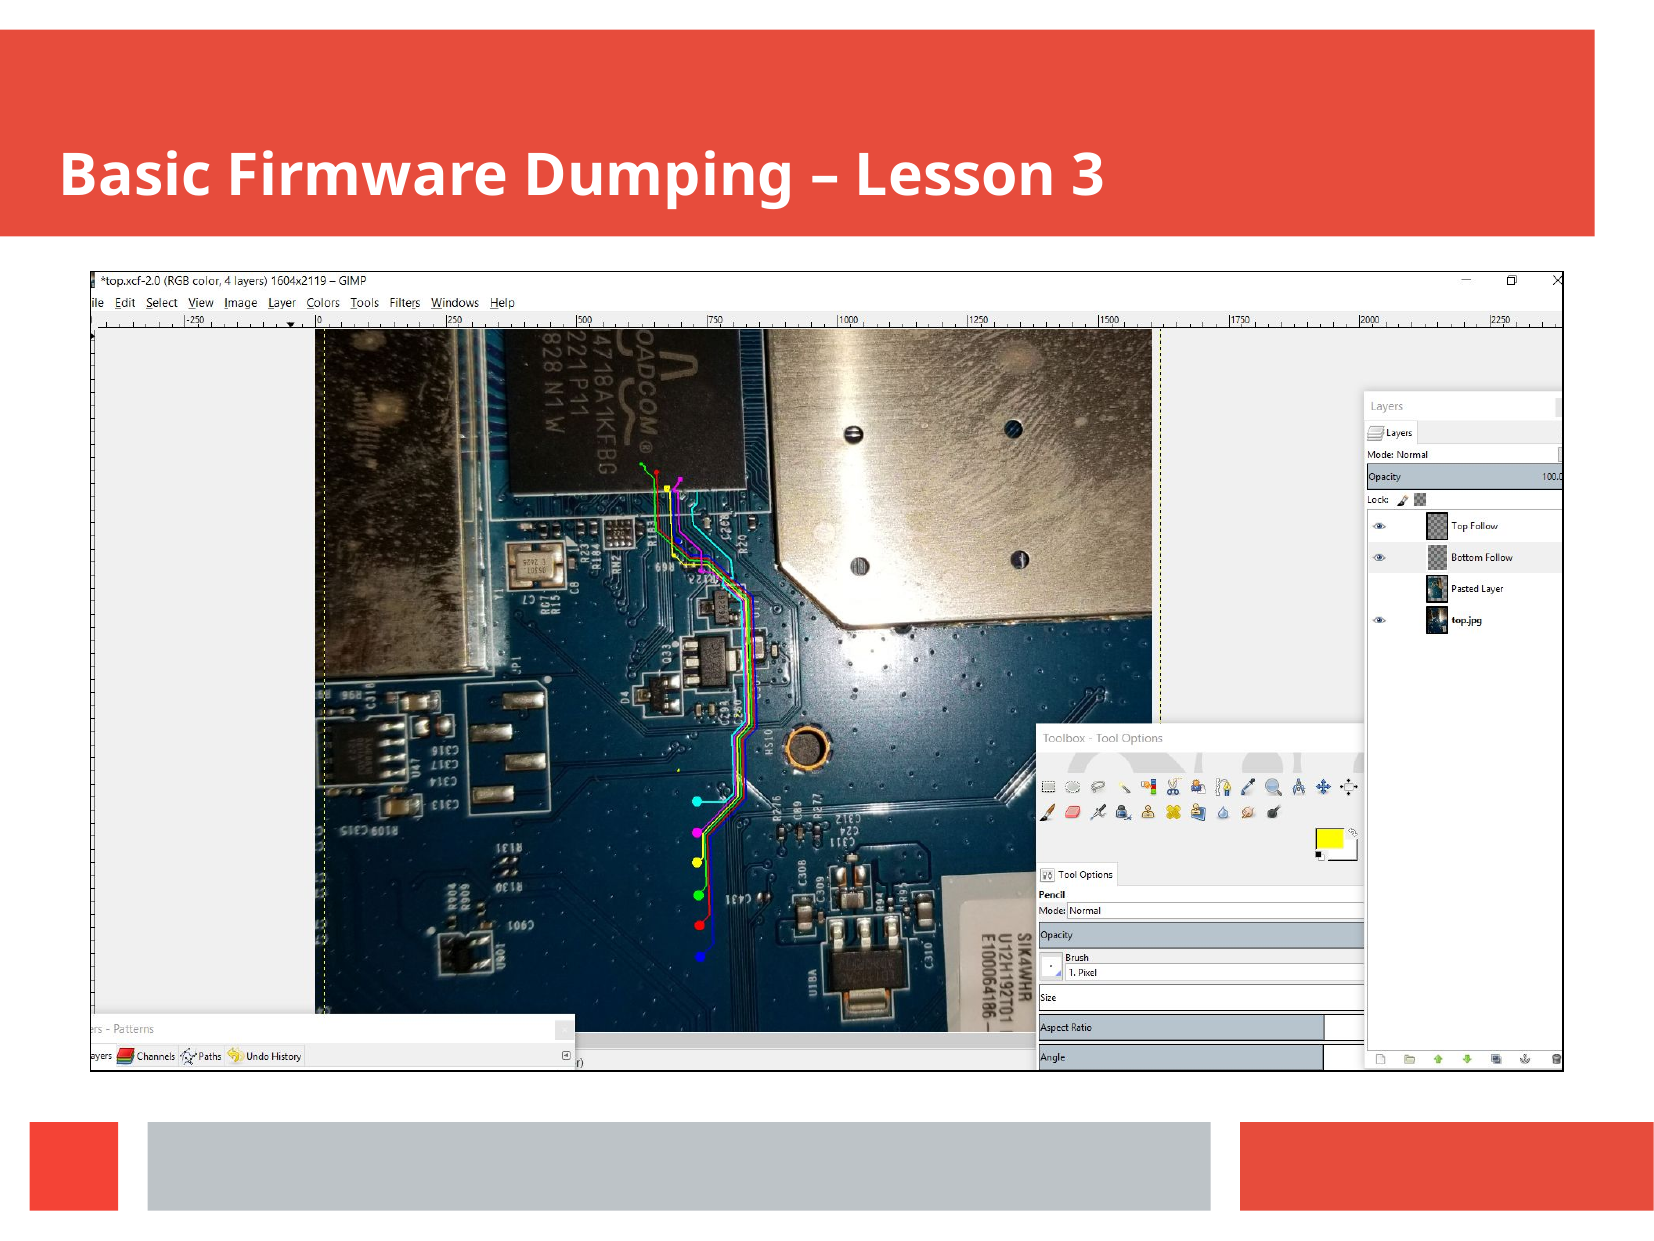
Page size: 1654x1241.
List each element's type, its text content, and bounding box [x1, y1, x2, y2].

text_box Basic Firmware Dumping – Lesson 3 [59, 135, 1595, 207]
picture [91, 272, 1563, 1071]
